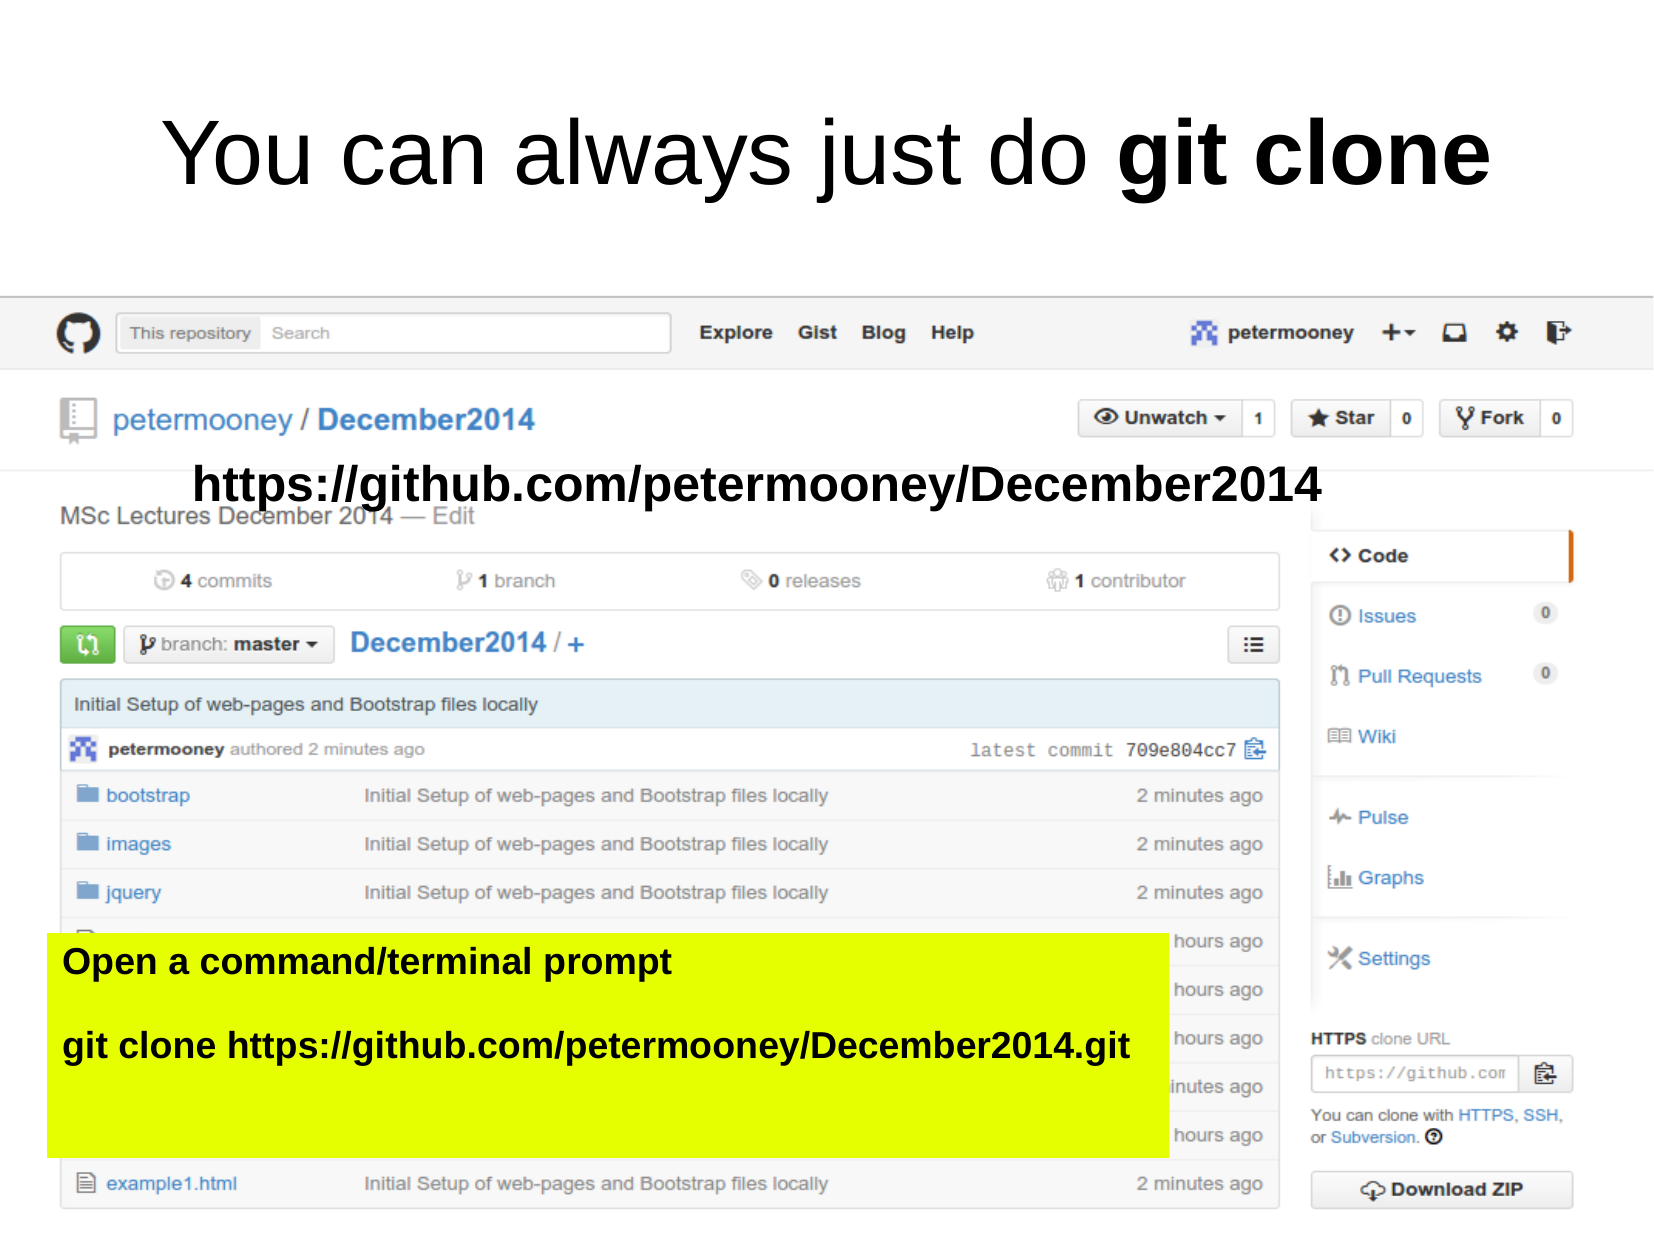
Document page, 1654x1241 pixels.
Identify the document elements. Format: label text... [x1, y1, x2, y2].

text_box https://github.com/petermooney/December2014 [177, 448, 1477, 520]
title You can always just do git clone [82, 49, 1571, 257]
picture [0, 295, 1654, 1224]
text_box Open a command/terminal prompt git clone https://github.com/petermooney/December2014.git [47, 933, 1170, 1158]
